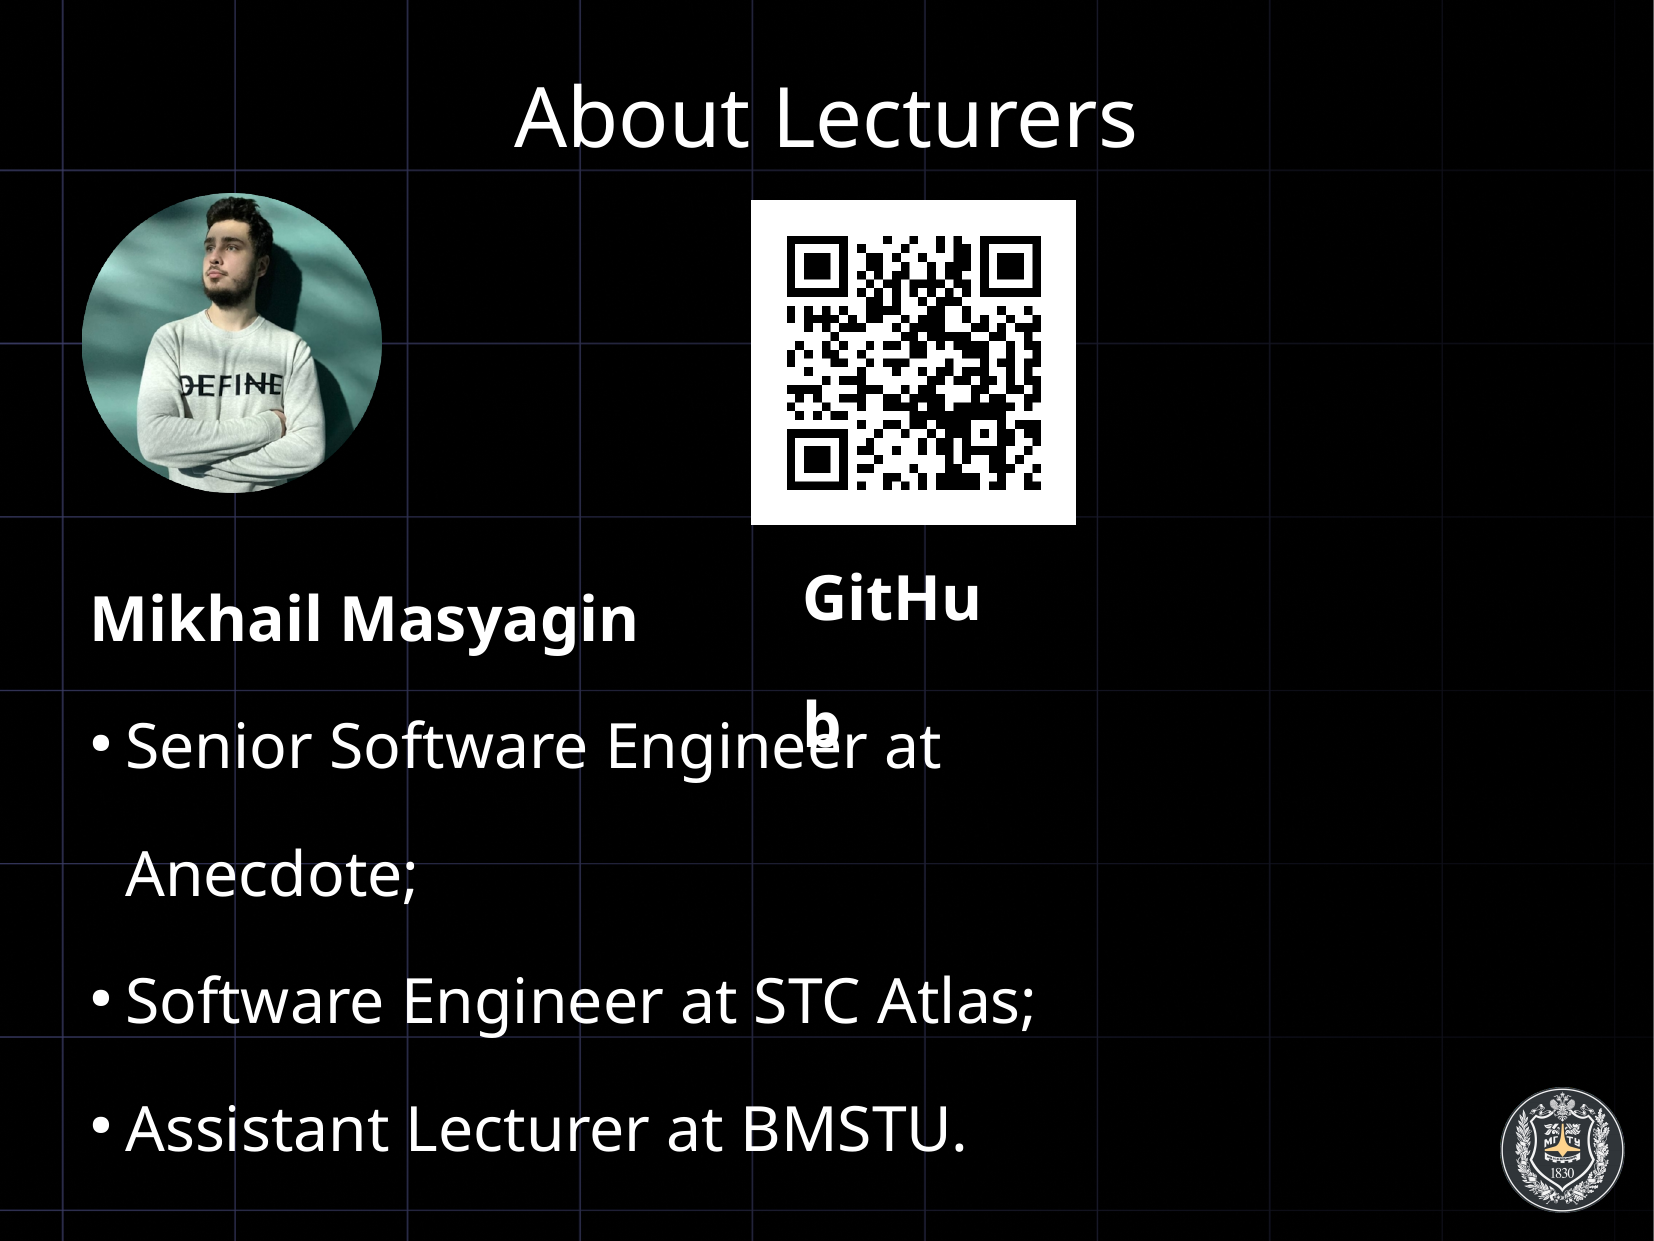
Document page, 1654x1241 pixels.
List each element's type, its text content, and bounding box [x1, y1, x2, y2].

text_box GitHub [787, 503, 1025, 638]
title About Lecturers [82, 37, 1571, 193]
picture [0, 0, 1654, 1241]
text_box Mikhail Masyagin Senior Software Engineer at Anecdote; Software Engineer at STC Atlas; Assistant Lecturer at BMSTU. [75, 525, 1201, 915]
